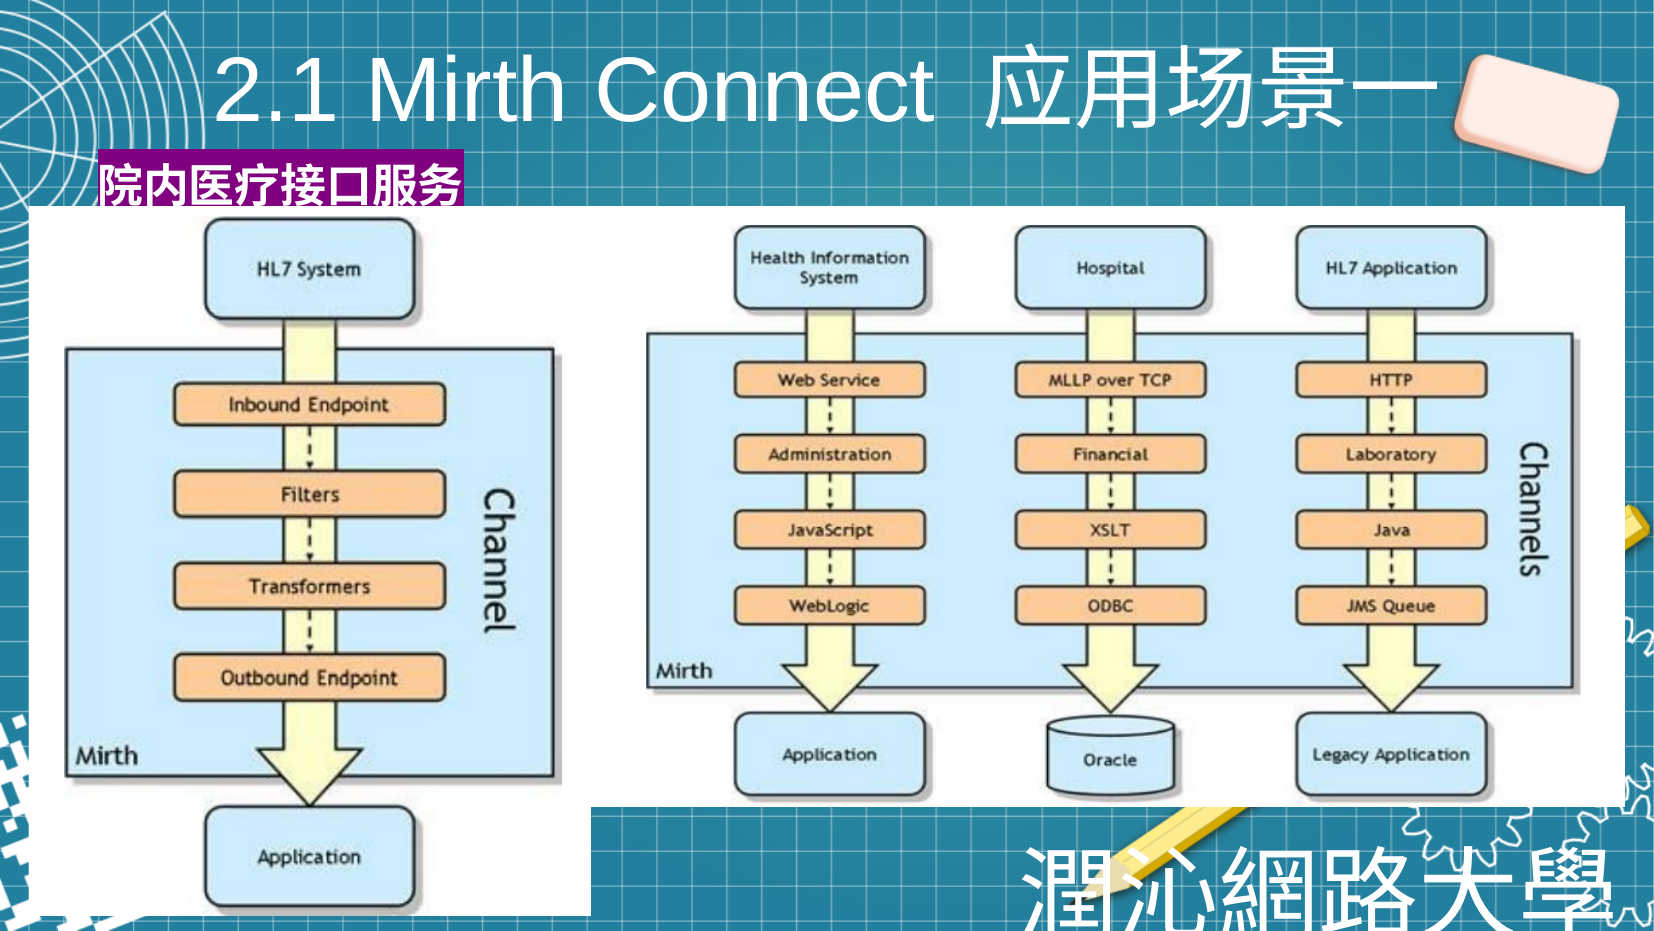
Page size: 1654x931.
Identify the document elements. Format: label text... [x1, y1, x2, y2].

picture [1110, 922, 1129, 931]
picture [1244, 922, 1260, 931]
picture [0, 0, 1654, 931]
picture [1500, 922, 1565, 931]
picture [1266, 922, 1305, 931]
text_box 潤沁網路大學 [1003, 806, 1634, 922]
picture [1229, 922, 1239, 931]
picture [1133, 922, 1166, 931]
picture [1054, 922, 1103, 931]
text_box 院内医疗接口服务 [82, 141, 1595, 206]
picture [1407, 922, 1438, 931]
picture [1173, 922, 1197, 930]
picture [1334, 922, 1368, 931]
picture [1312, 922, 1327, 931]
picture [1375, 922, 1400, 927]
title 2.1 Mirth Connect 应用场景一 [82, 14, 1571, 141]
picture [1441, 922, 1496, 931]
picture [1033, 922, 1048, 931]
picture [1203, 922, 1225, 931]
